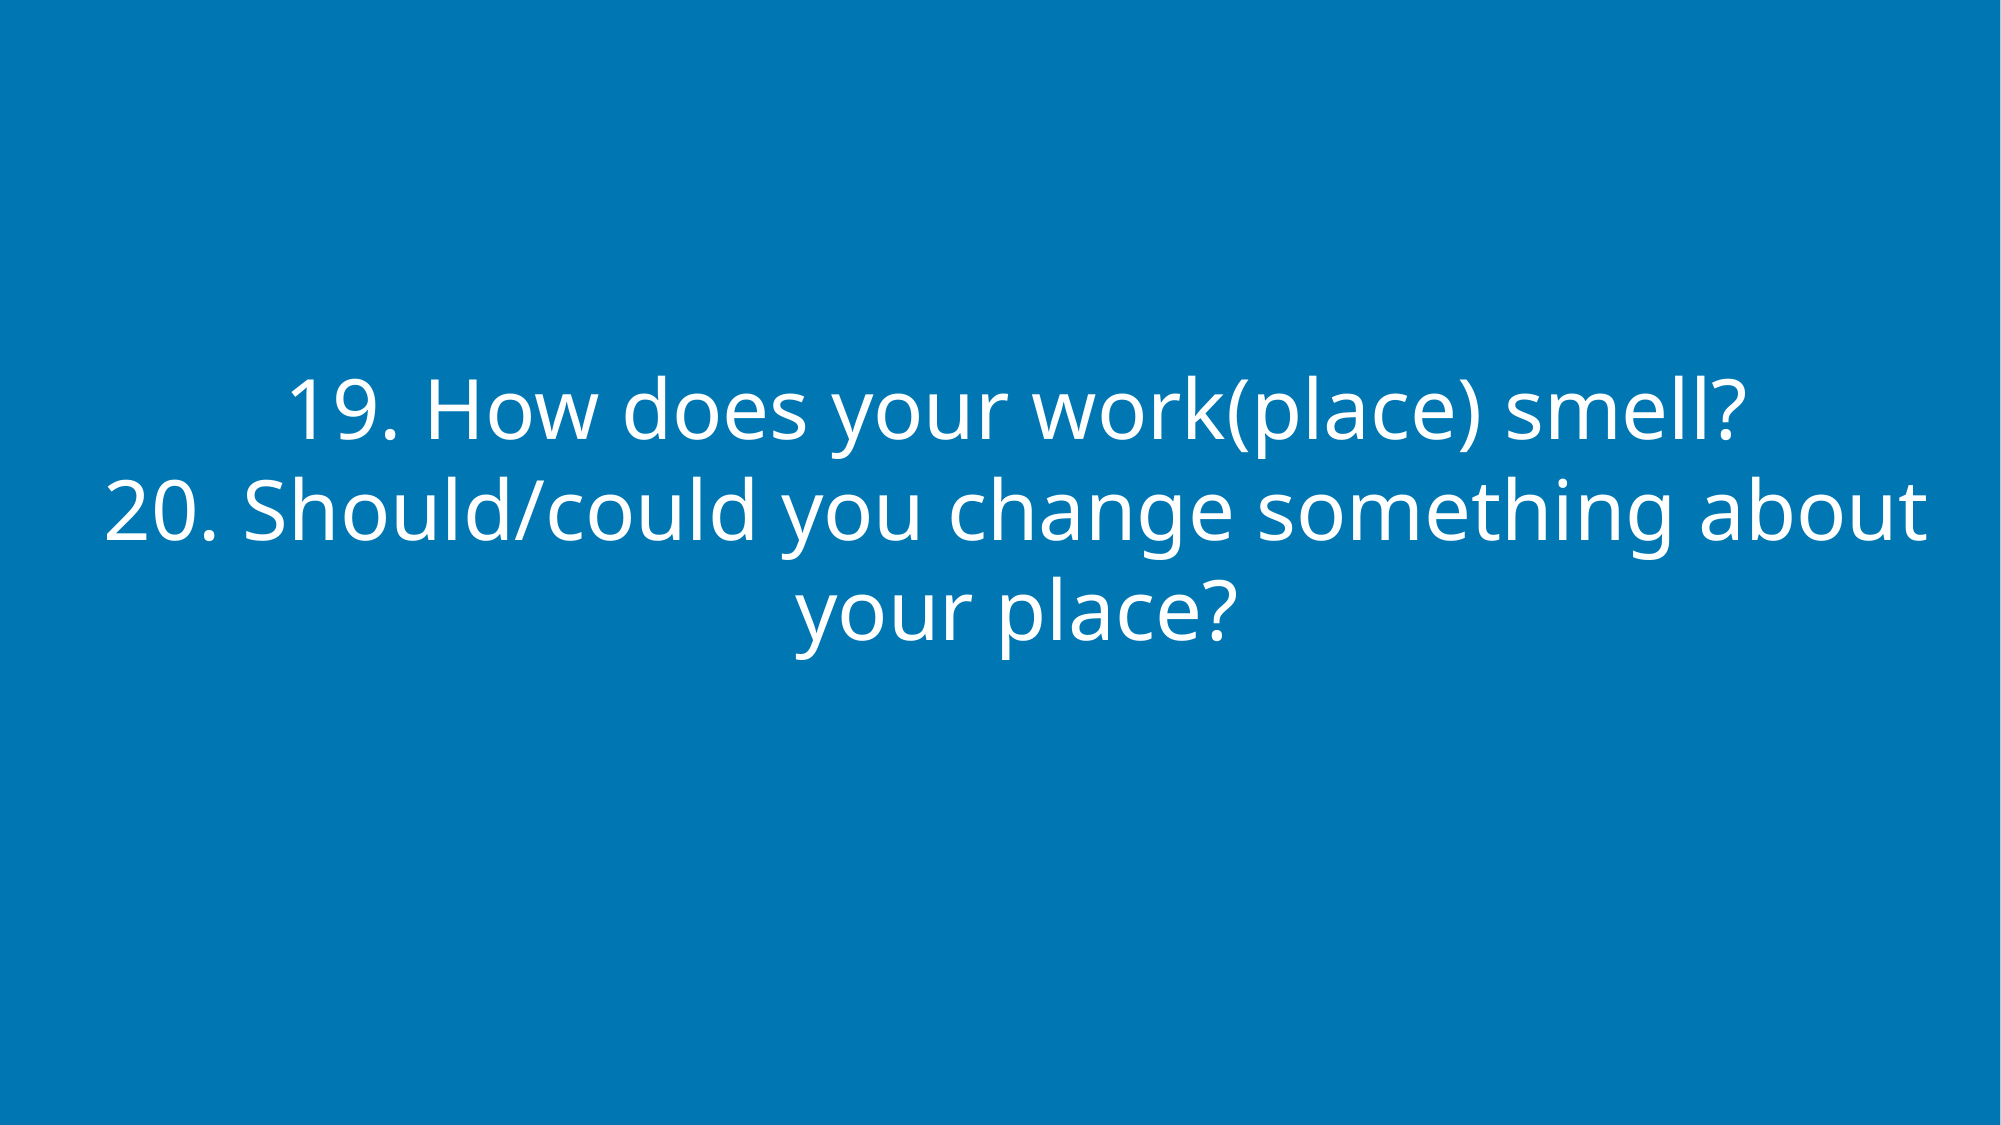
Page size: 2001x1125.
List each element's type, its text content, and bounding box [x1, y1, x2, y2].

list 19. How does your work(place) smell? 20. Should/could you change something about your place? [20, 72, 2001, 1053]
